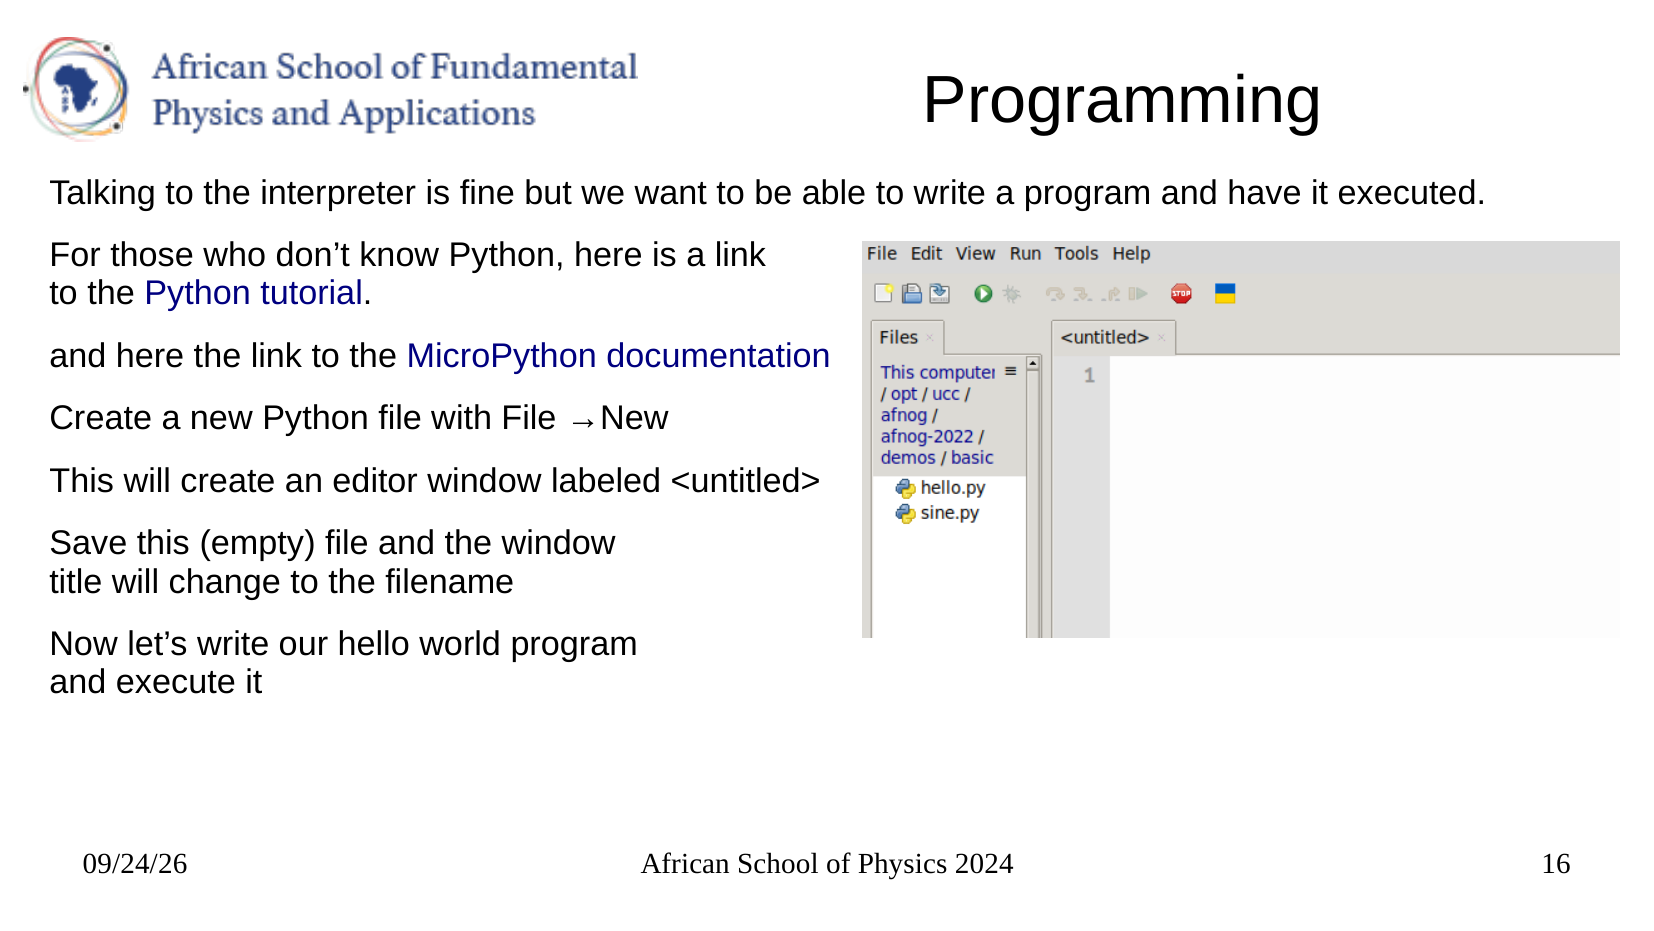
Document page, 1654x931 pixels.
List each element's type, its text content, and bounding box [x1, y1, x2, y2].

list Talking to the interpreter is fine but we want to be able to write a program and have it executed. For those who don’t know Python, here is a link to the Python tutorial. and here the link to the MicroPython documentation Create a new Python file with File →New This will create an editor window labeled <untitled> Save this (empty) file and the window title will change to the filename Now let’s write our hello world program and execute it [49, 173, 1538, 713]
title Programming [635, 21, 1610, 177]
picture [862, 241, 1620, 638]
picture [23, 37, 635, 142]
